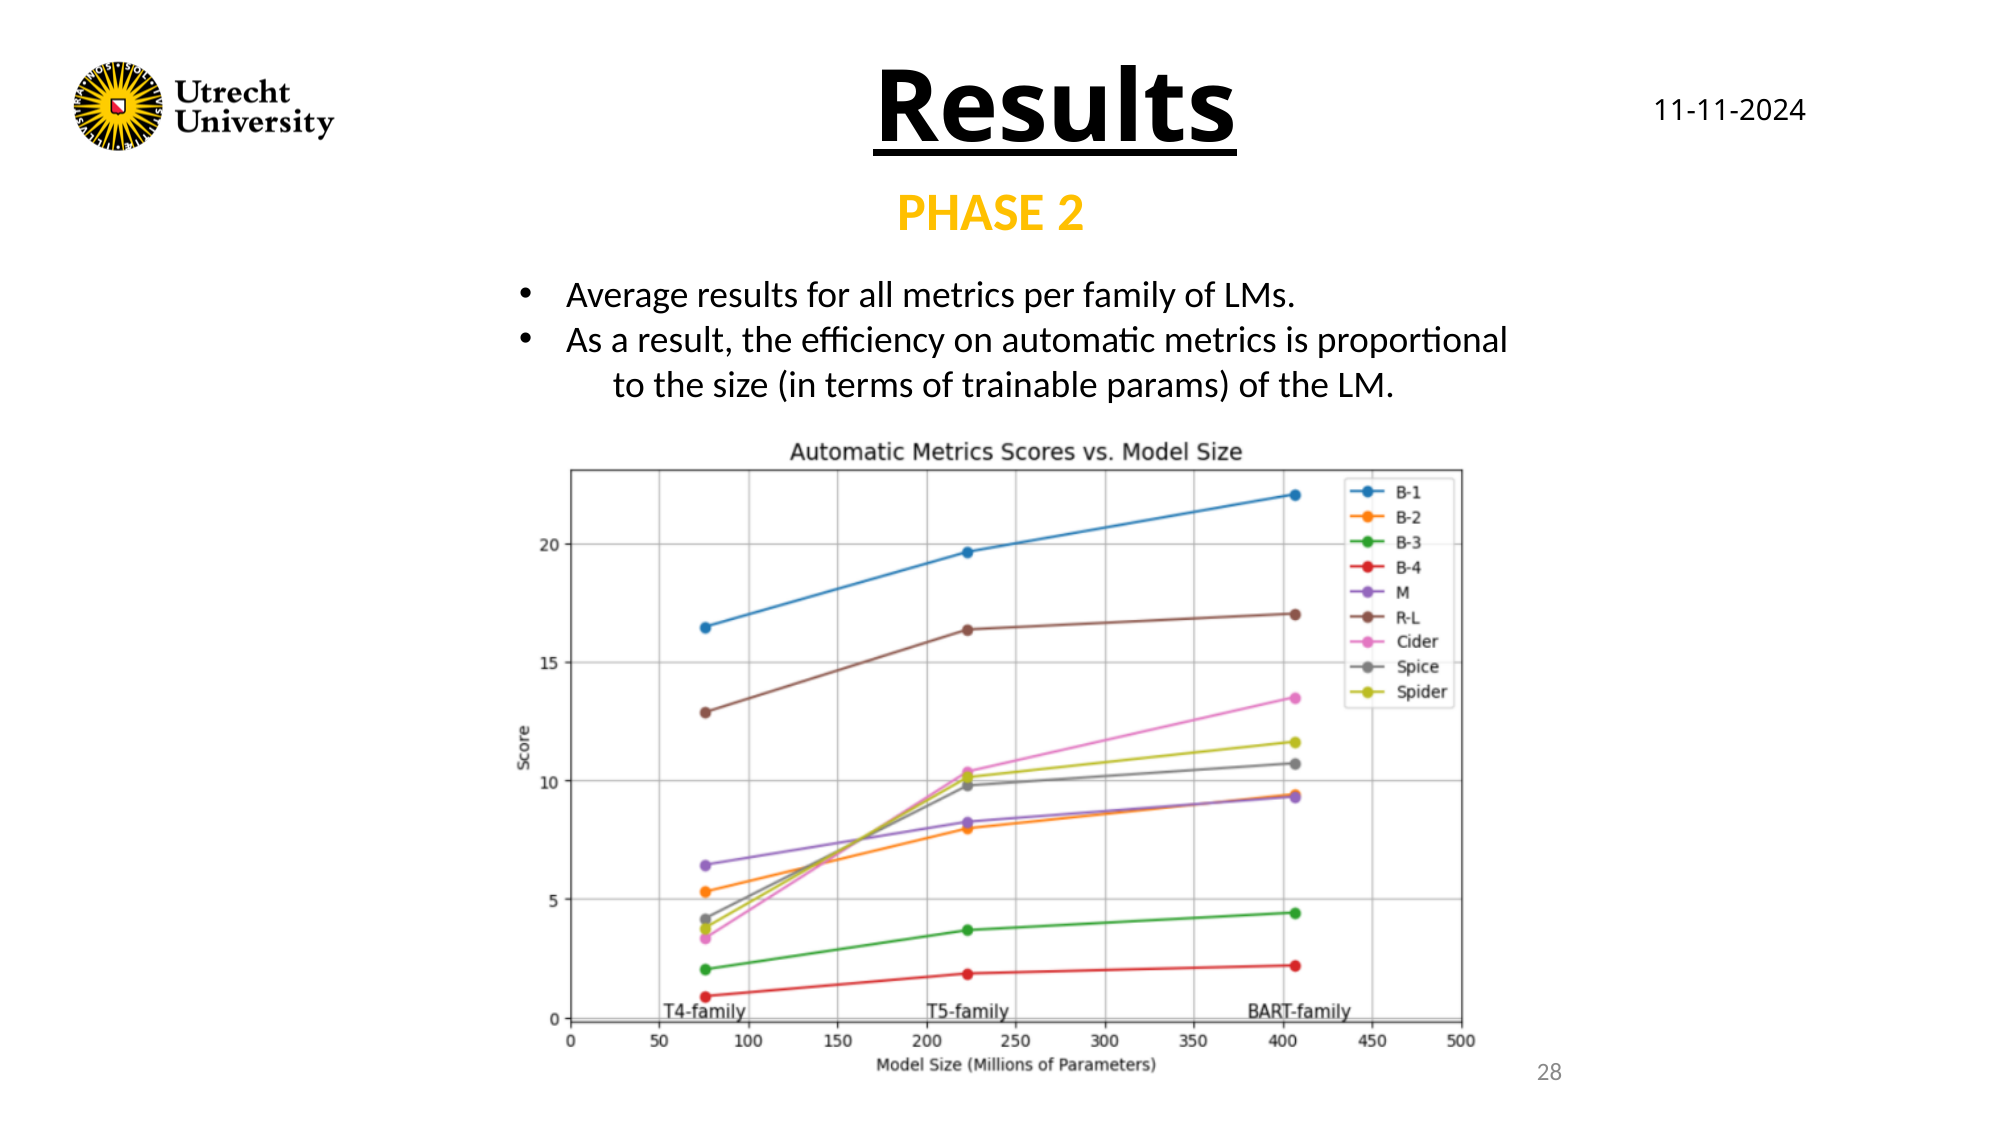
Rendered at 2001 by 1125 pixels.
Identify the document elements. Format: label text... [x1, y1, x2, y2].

text_box Results [873, 41, 1128, 163]
text_box Average results for all metrics per family of LMs. As a result, the efficiency on automatic metrics is proportional to the size (in terms of trainable params) of the LM. [504, 262, 1537, 415]
text_box [1521, 1040, 1973, 1101]
text_box PHASE 2 [882, 169, 1118, 250]
text_box 11-11-2024 [1638, 84, 1943, 120]
picture [478, 426, 1522, 1084]
